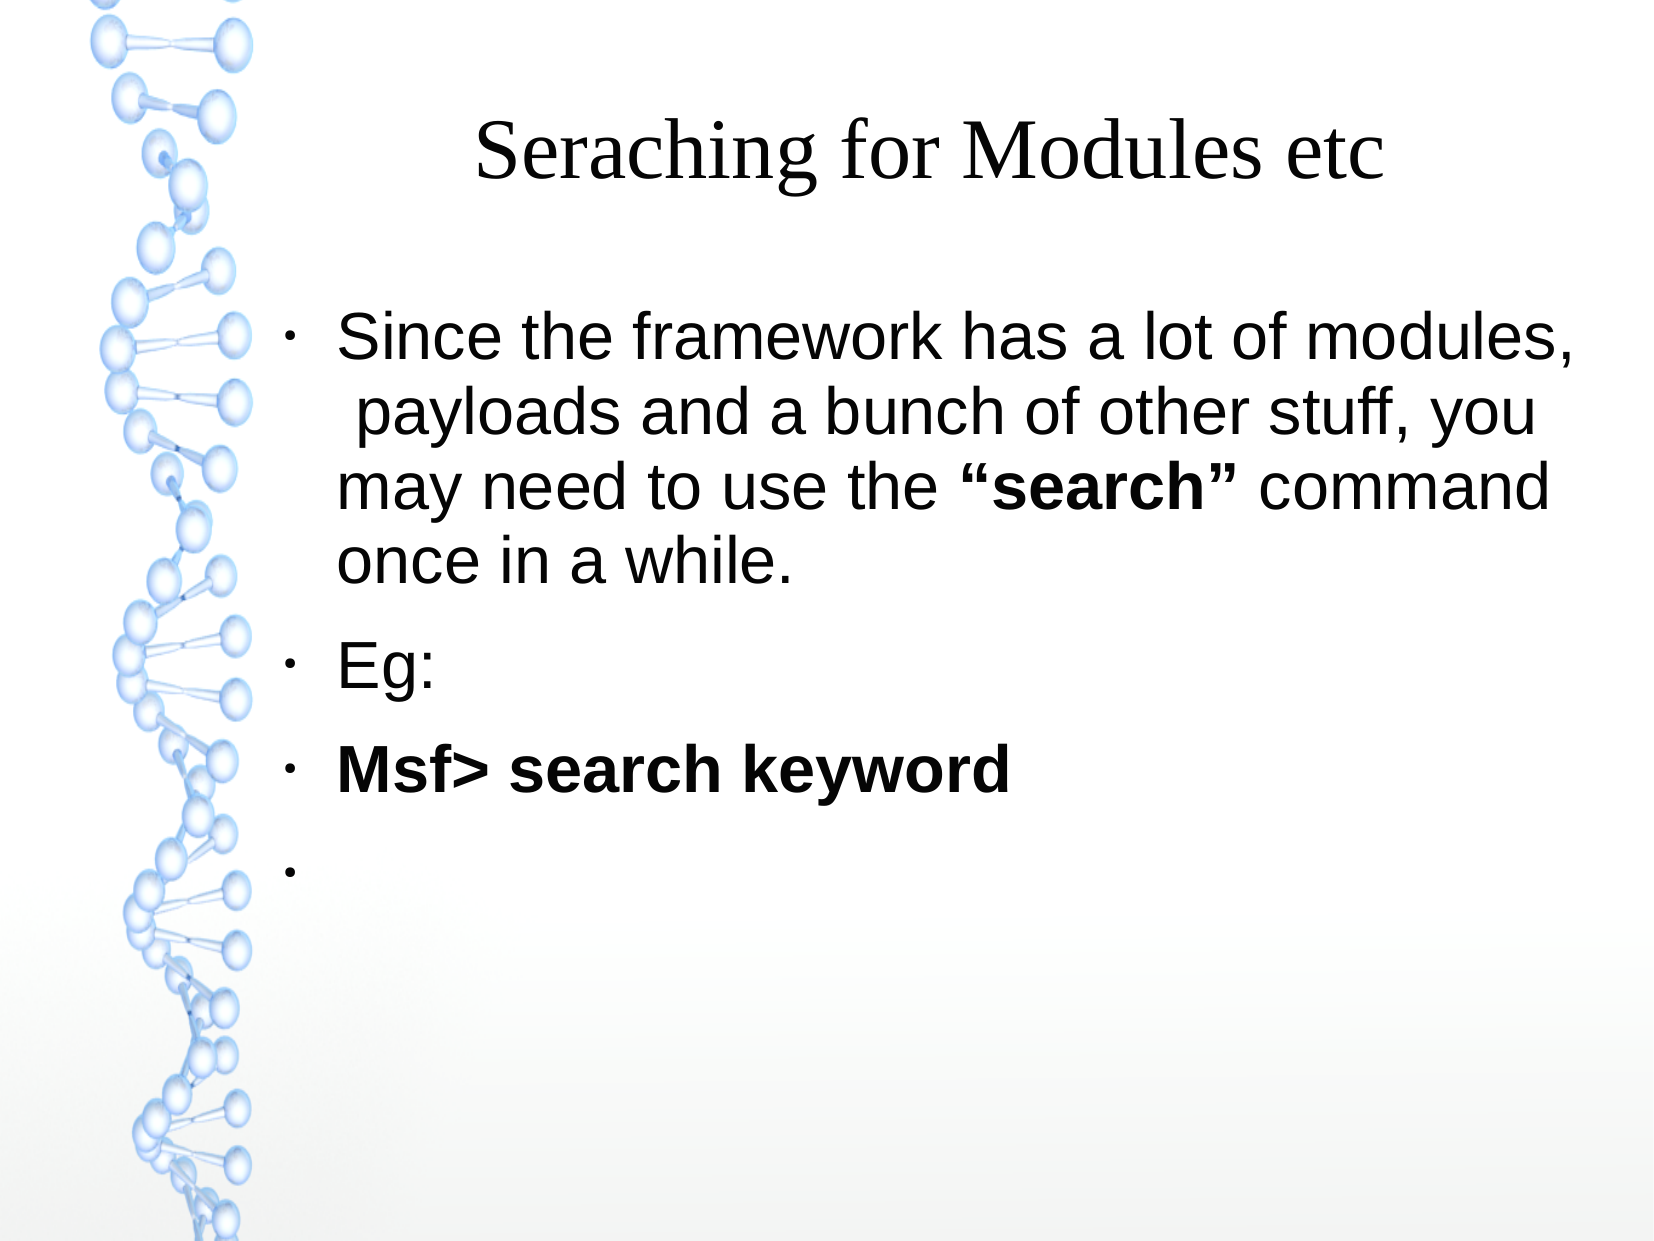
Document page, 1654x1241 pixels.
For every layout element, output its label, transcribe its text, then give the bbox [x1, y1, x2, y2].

list Since the framework has a lot of modules, payloads and a bunch of other stuff, you may need to use the “search” command once in a while. Eg: Msf> search keyword [265, 299, 1595, 1019]
title Seraching for Modules etc [265, 47, 1595, 252]
picture [0, 0, 1654, 1241]
